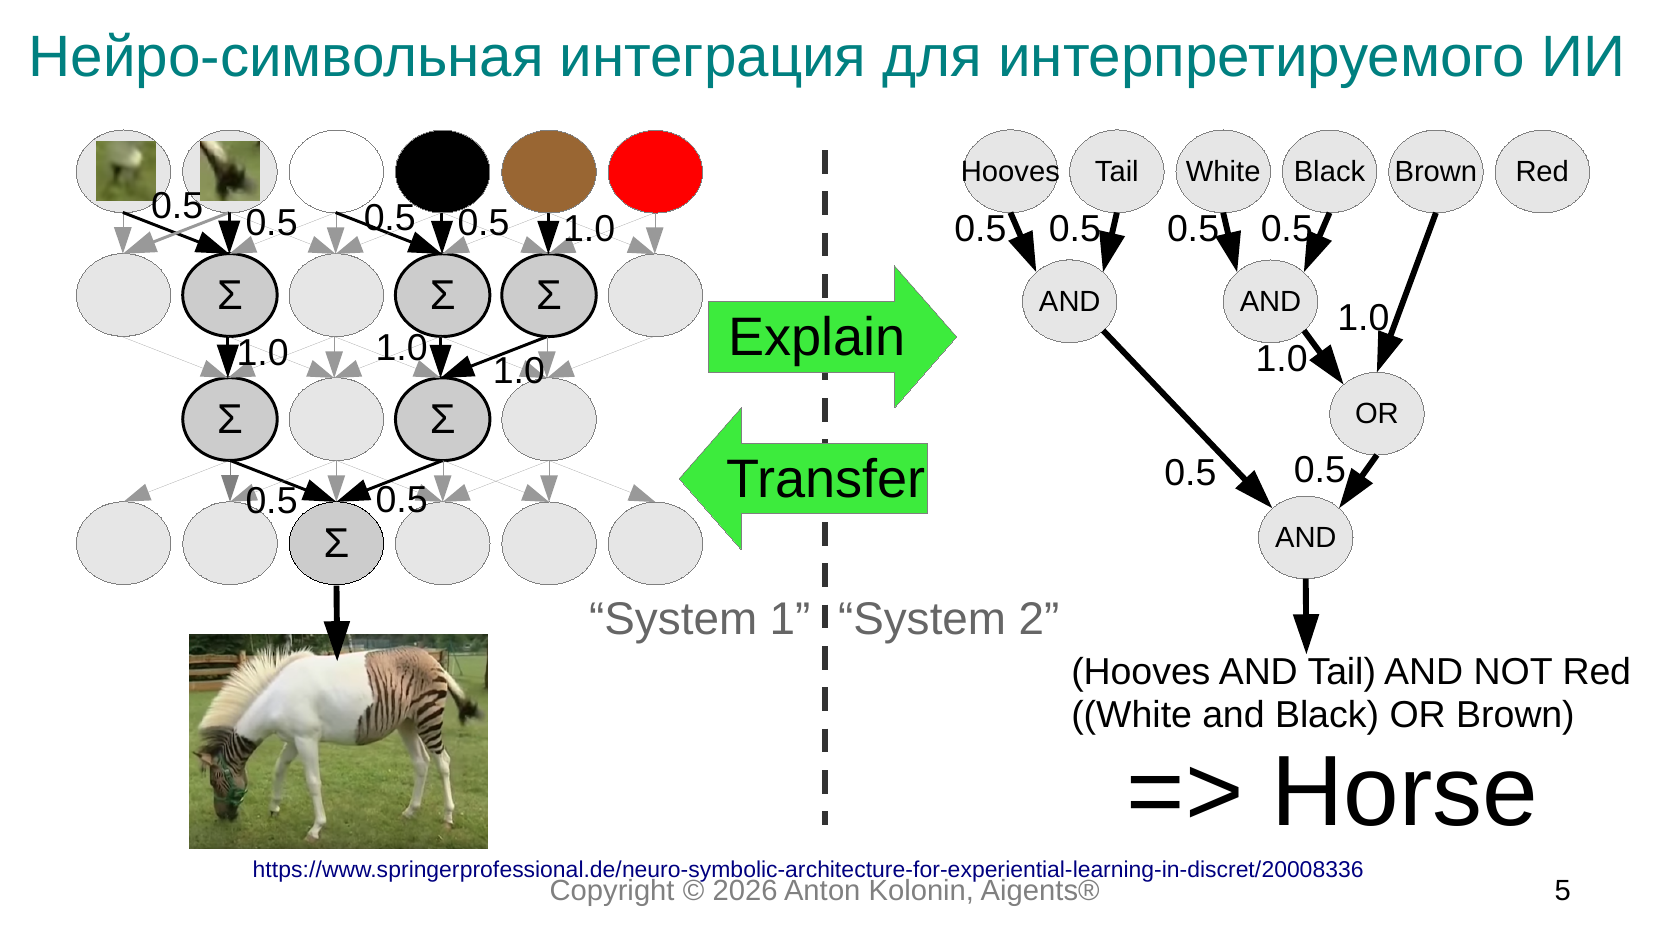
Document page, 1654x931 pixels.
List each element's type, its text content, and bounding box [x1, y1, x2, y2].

text_box AND [1022, 260, 1117, 343]
text_box 0.5 [360, 471, 443, 532]
text_box Σ [289, 502, 384, 585]
text_box 0.5 [442, 193, 525, 254]
text_box (Hooves AND Tail) AND NOT Red ((White and Black) OR Brown) => Horse [1056, 643, 1648, 869]
text_box Σ [501, 254, 597, 337]
text_box 1.0 [548, 200, 631, 261]
text_box 0.5 [230, 194, 313, 254]
text_box [289, 378, 384, 461]
text_box [182, 130, 278, 194]
text_box AND [1258, 502, 1354, 579]
text_box 0.5 [1149, 444, 1232, 504]
text_box Σ [182, 254, 278, 336]
text_box AND [1223, 260, 1318, 333]
text_box Σ [395, 254, 490, 337]
text_box [608, 253, 703, 337]
text_box 0.5 [230, 472, 313, 532]
text_box [76, 253, 171, 337]
text_box Brown [1388, 130, 1484, 213]
text_box “System 2” [823, 585, 1075, 652]
text_box Black [1282, 130, 1377, 213]
text_box Σ [395, 378, 490, 461]
picture [96, 141, 156, 201]
text_box White [1175, 129, 1271, 212]
text_box 1.0 [221, 324, 304, 385]
text_box [289, 130, 384, 213]
text_box OR [1329, 372, 1425, 455]
text_box 1.0 [478, 342, 561, 402]
text_box [76, 129, 171, 213]
text_box Tail [1069, 129, 1165, 213]
text_box [395, 130, 490, 213]
text_box 1.0 [1240, 330, 1323, 391]
text_box 0.5 [349, 188, 431, 249]
text_box Explain [708, 265, 957, 408]
text_box Transfer [679, 407, 928, 550]
text_box [219, 201, 230, 213]
text_box [182, 501, 278, 585]
text_box “System 1” [574, 585, 823, 652]
text_box 0.5 [1279, 441, 1362, 502]
text_box [608, 130, 703, 214]
text_box [76, 501, 171, 585]
text_box [289, 254, 384, 337]
text_box 0.5 [1034, 200, 1117, 260]
text_box Σ [182, 378, 278, 461]
text_box Red [1495, 130, 1590, 213]
text_box [501, 130, 597, 213]
text_box [395, 502, 491, 585]
picture [200, 141, 260, 201]
text_box 1.0 [1322, 289, 1405, 349]
text_box [501, 379, 597, 461]
text_box 1.0 [360, 318, 443, 379]
text_box 0.5 [136, 176, 219, 237]
text_box [608, 502, 703, 585]
text_box [501, 501, 597, 585]
text_box 0.5 [939, 200, 1022, 261]
text_box 0.5 [1246, 199, 1328, 260]
text_box Hooves [964, 129, 1058, 212]
picture [189, 634, 488, 849]
text_box https://www.springerprofessional.de/neuro-symbolic-architecture-for-experiential-learning-in-discret/20008336 [237, 849, 1380, 893]
text_box Нейро-символьная интеграция для интерпретируемого ИИ [3, 0, 1652, 113]
text_box 0.5 [1152, 200, 1235, 261]
